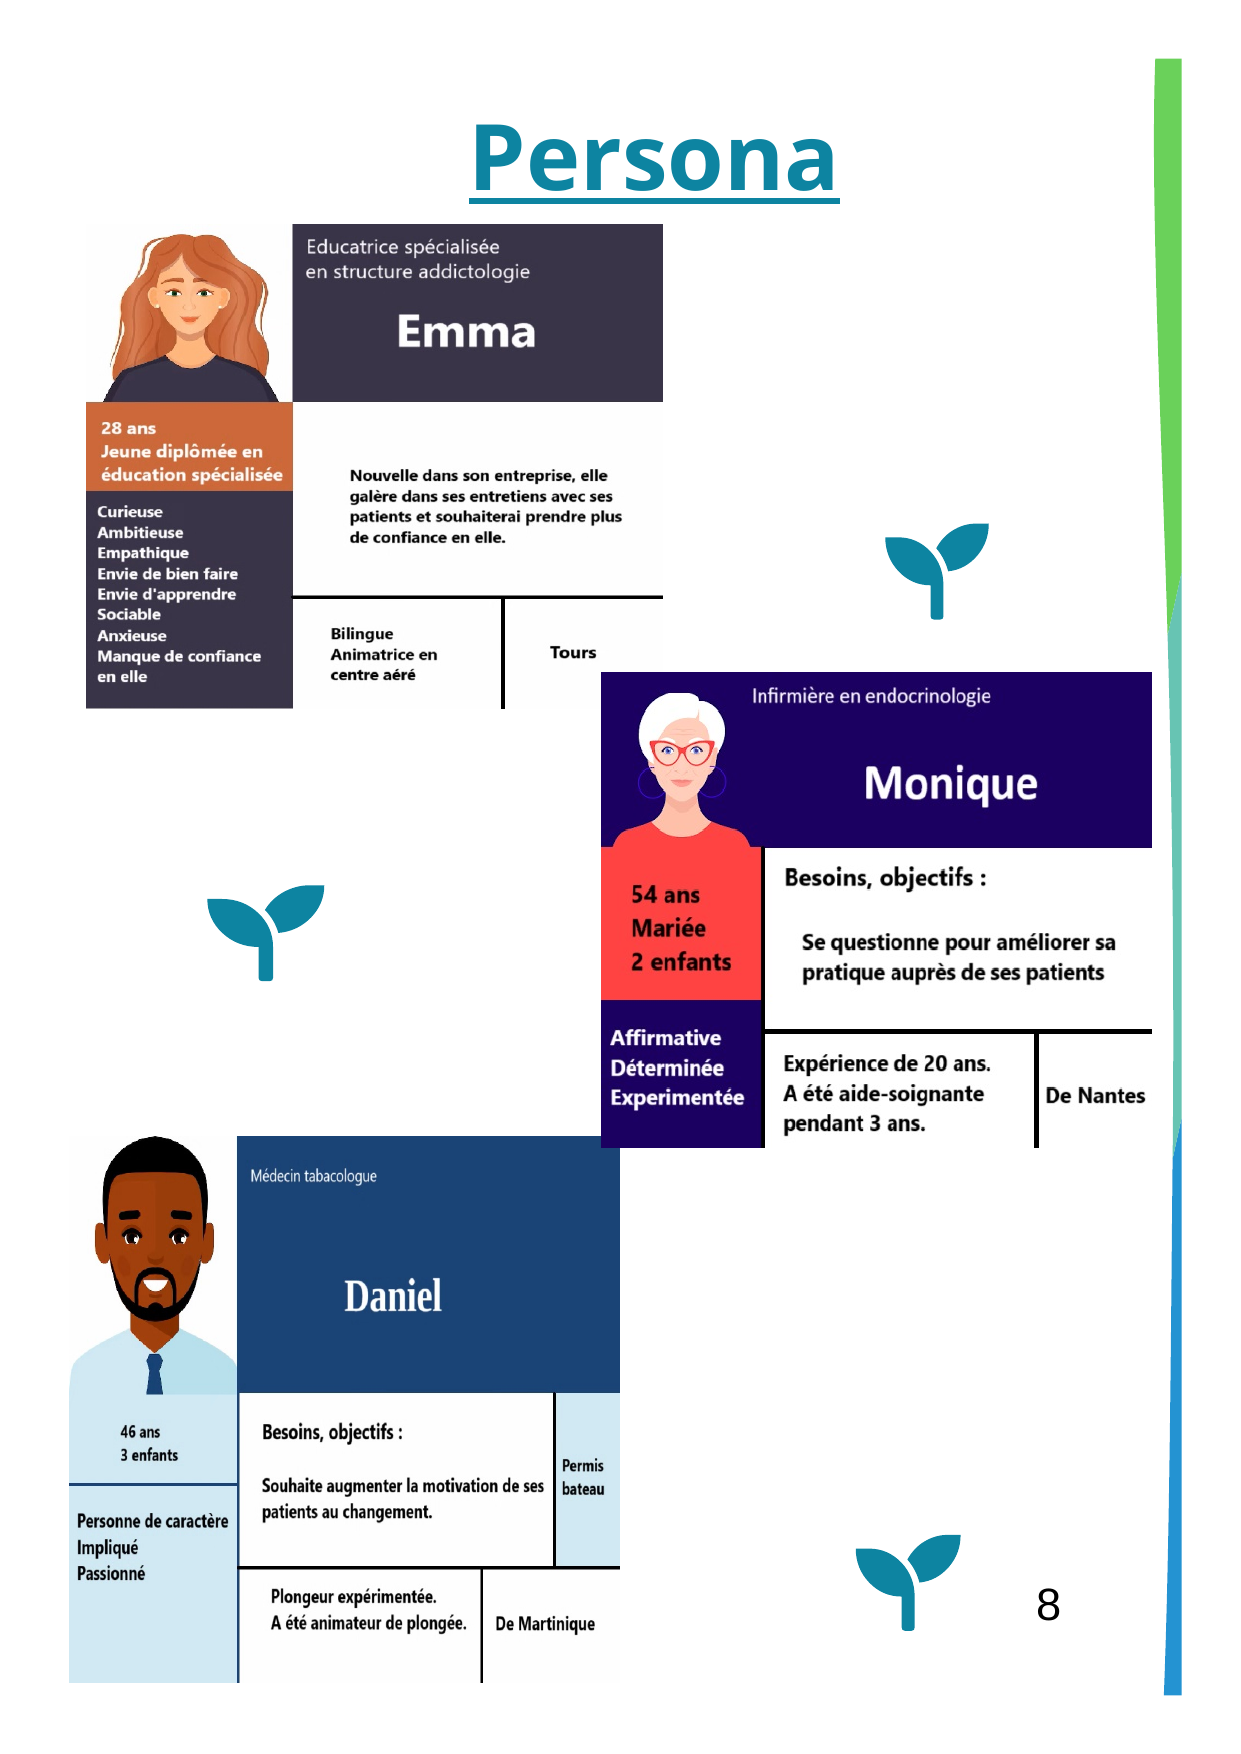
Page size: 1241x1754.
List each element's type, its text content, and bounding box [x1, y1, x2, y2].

text_box [885, 537, 944, 620]
picture [69, 224, 1152, 1683]
title Persona [300, 74, 1033, 236]
text_box [936, 523, 989, 572]
text_box [855, 1548, 915, 1631]
text_box [207, 898, 274, 982]
text_box <numéro> [1021, 1571, 1241, 1696]
text_box [907, 1534, 961, 1583]
text_box [264, 885, 325, 933]
